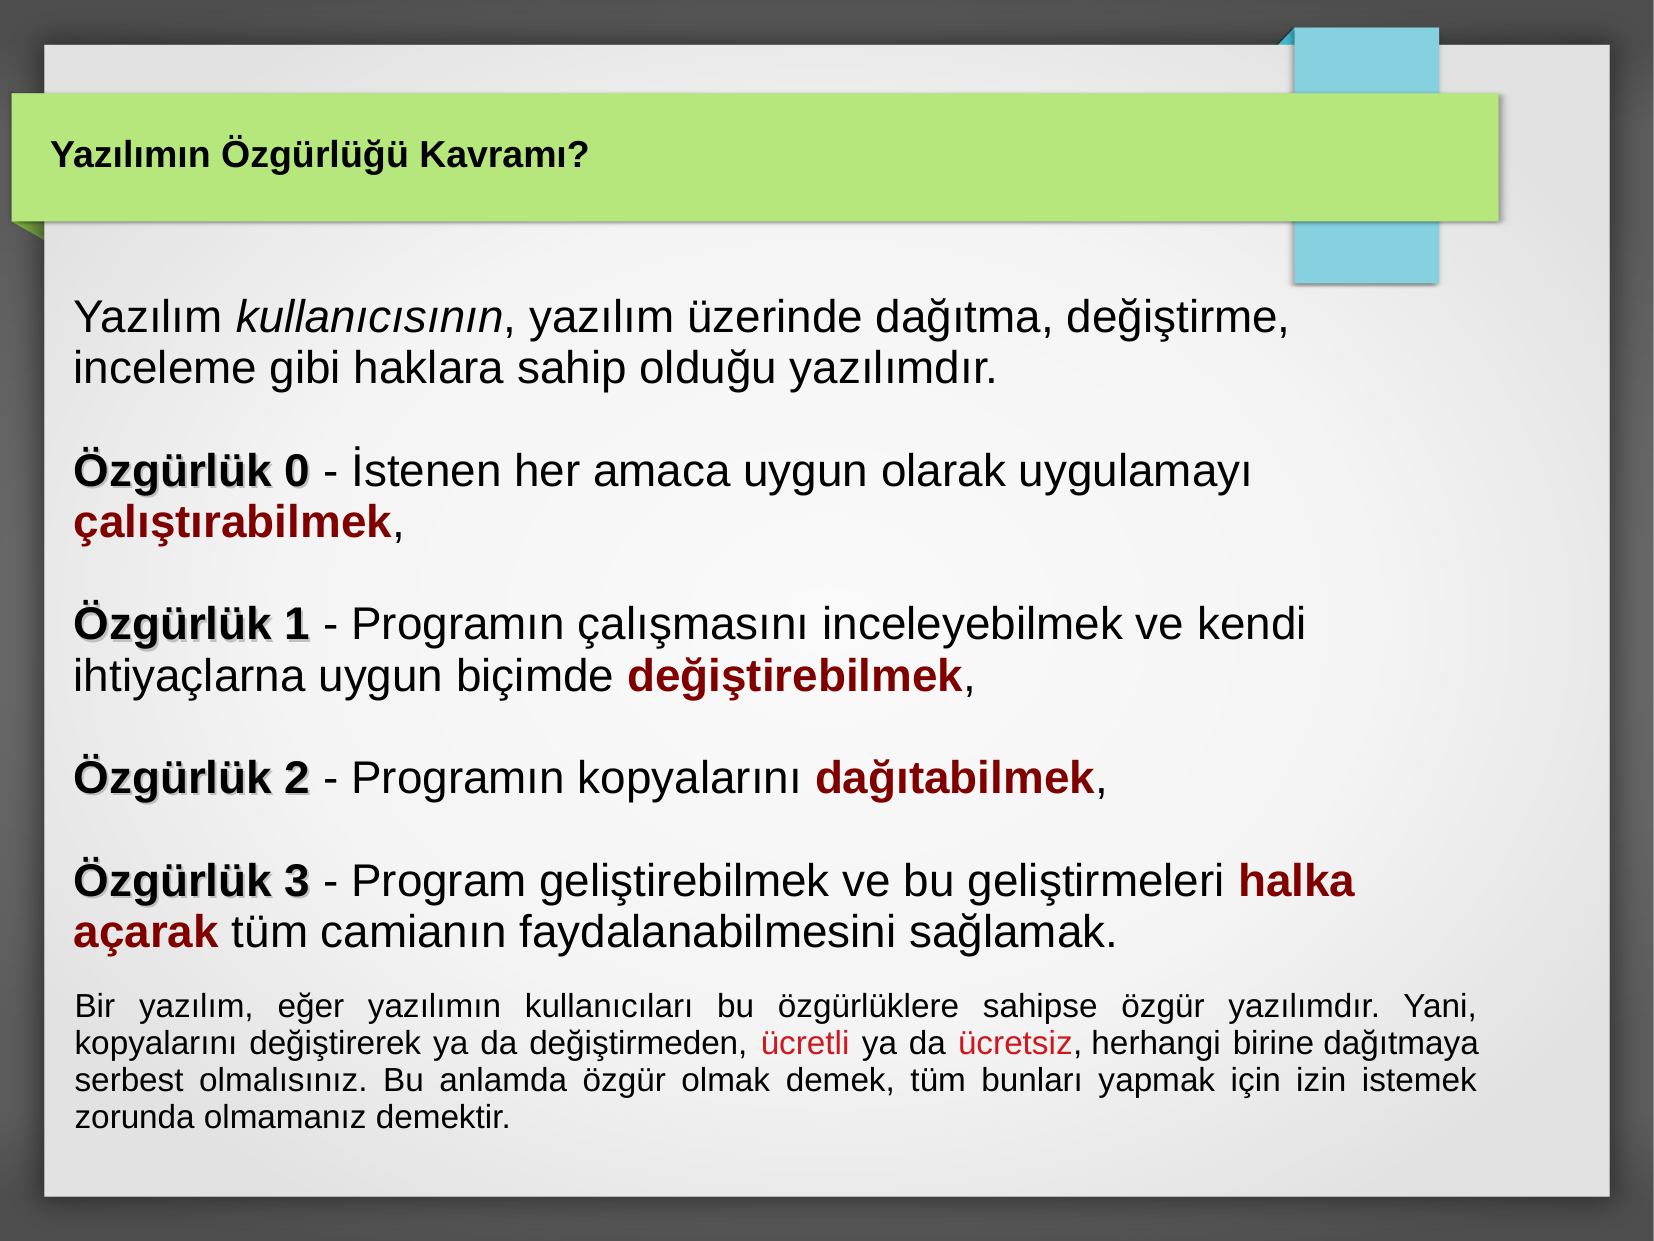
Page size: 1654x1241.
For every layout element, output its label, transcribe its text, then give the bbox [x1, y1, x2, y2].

text_box Bir yazılım, eğer yazılımın kullanıcıları bu özgürlüklere sahipse özgür yazılımdır. Yani, kopyalarını değiştirerek ya da değiştirmeden, ücretli ya da ücretsiz, herhangi birine dağıtmaya serbest olmalısınız. Bu anlamda özgür olmak demek, tüm bunları yapmak için izin istemek zorunda olmamanız demektir. [59, 980, 1495, 1214]
text_box Yazılımın Özgürlüğü Kavramı? [35, 126, 1152, 202]
text_box Yazılım kullanıcısının, yazılım üzerinde dağıtma, değiştirme, inceleme gibi haklara sahip olduğu yazılımdır. Özgürlük 0 - İstenen her amaca uygun olarak uygulamayı çalıştırabilmek, Özgürlük 1 - Programın çalışmasını inceleyebilmek ve kendi ihtiyaçlarna uygun biçimde değiştirebilmek, Özgürlük 2 - Programın kopyalarını dağıtabilmek, Özgürlük 3 - Program geliştirebilmek ve bu geliştirmeleri halka açarak tüm camianın faydalanabilmesini sağlamak. [59, 283, 1489, 980]
picture [0, 0, 1654, 1241]
